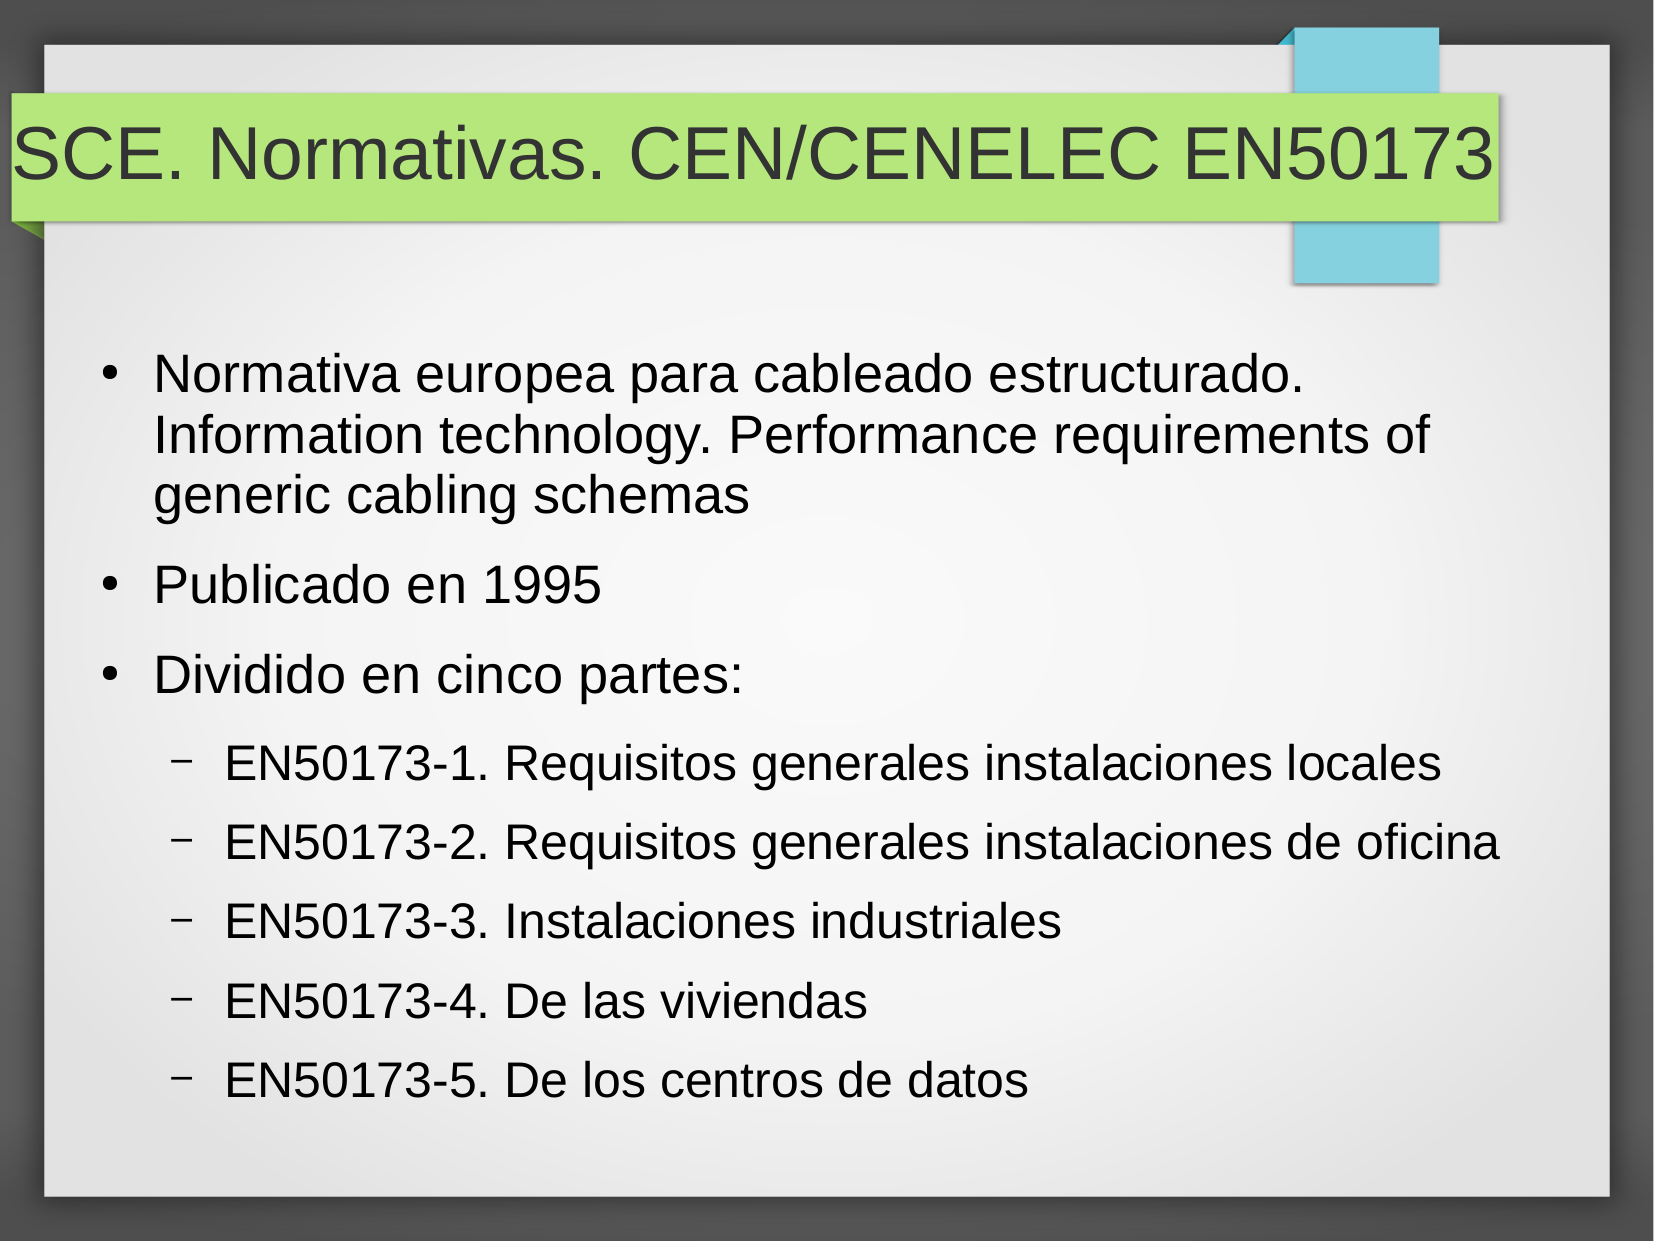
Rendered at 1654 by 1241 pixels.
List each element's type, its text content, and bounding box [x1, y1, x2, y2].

picture [0, 0, 1654, 1241]
title SCE. Normativas. CEN/CENELEC EN50173 [11, 100, 1506, 207]
list Normativa europea para cableado estructurado. Information technology. Performance requirements of generic cabling schemas Publicado en 1995 Dividido en cinco partes: EN50173-1. Requisitos generales instalaciones locales EN50173-2. Requisitos generales instalaciones de oficina EN50173-3. Instalaciones industriales EN50173-4. De las viviendas EN50173-5. De los centros de datos [82, 343, 1538, 1152]
